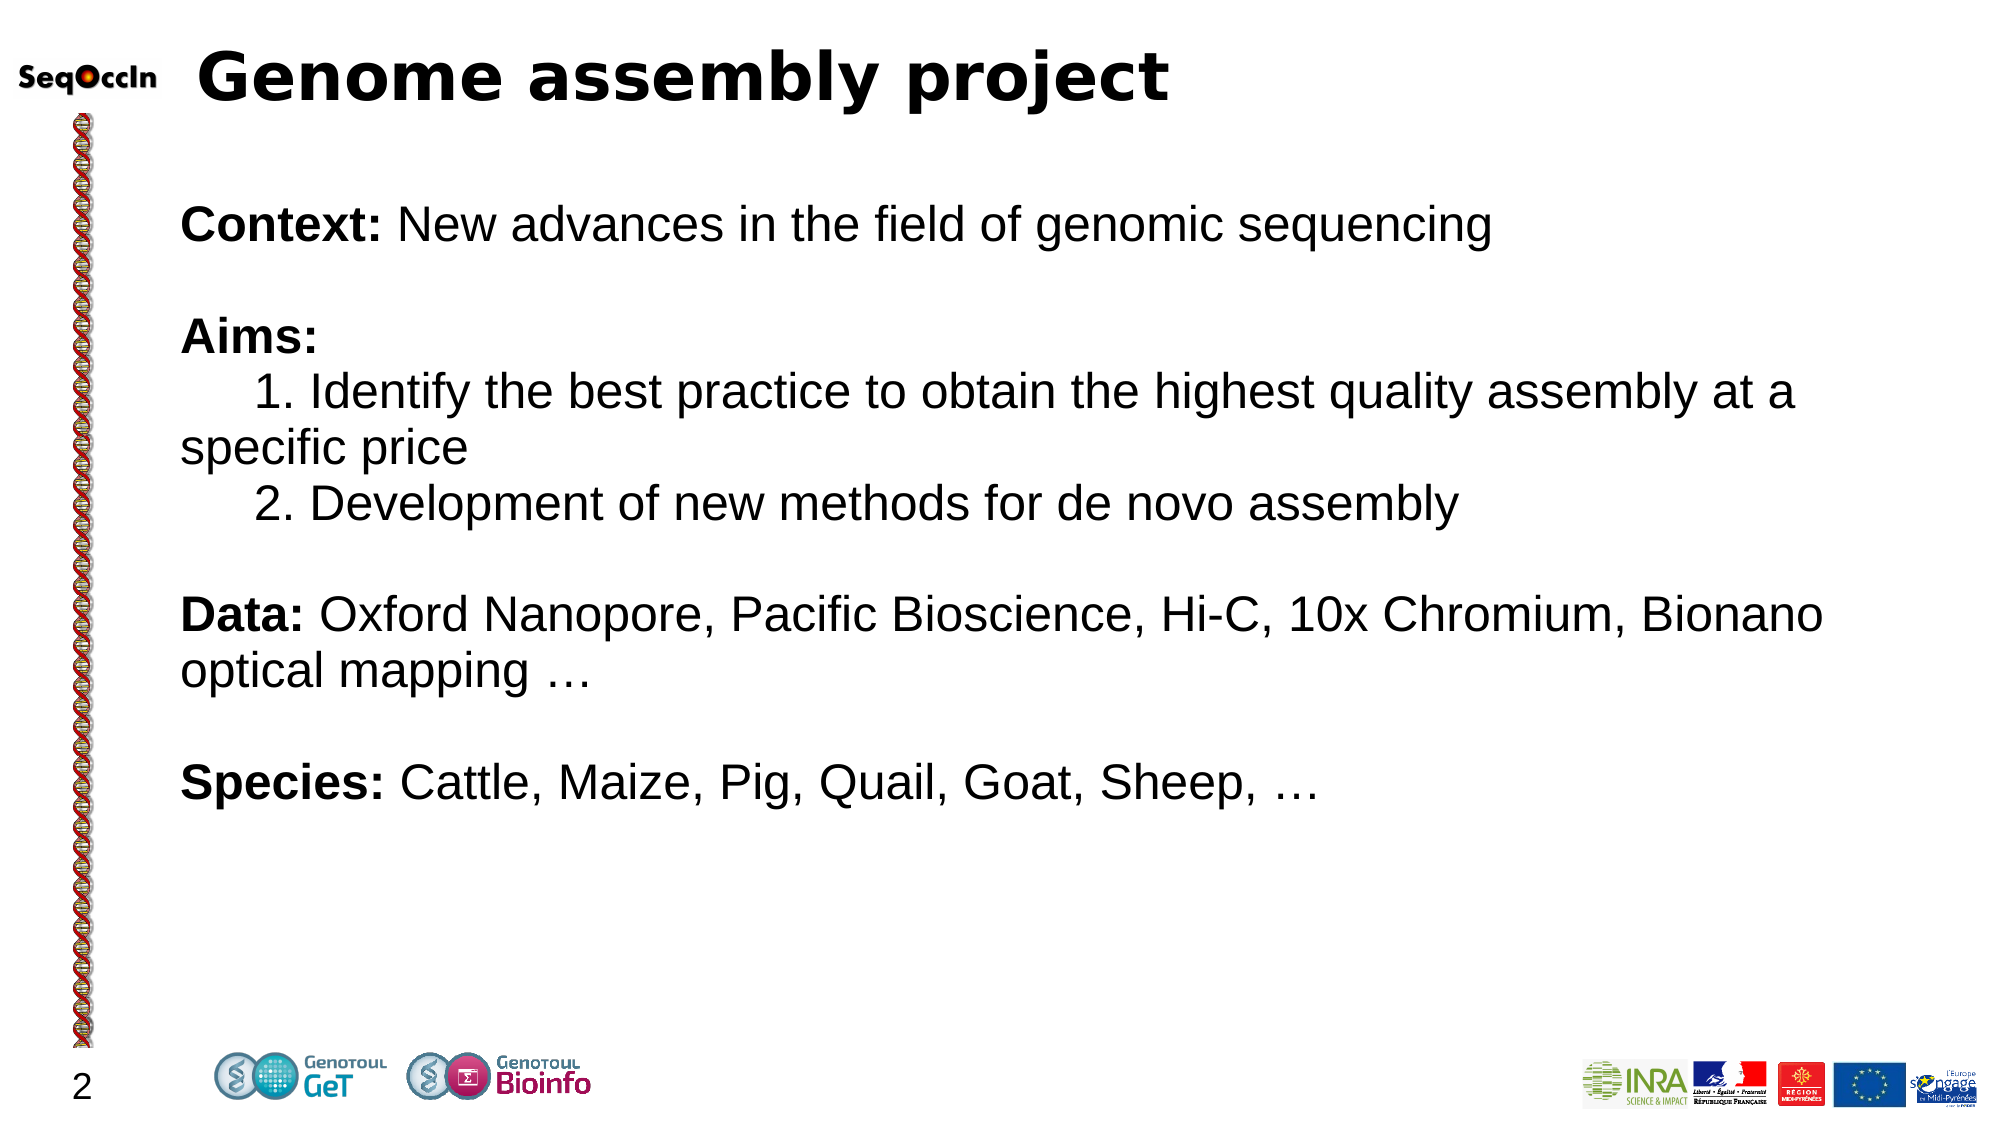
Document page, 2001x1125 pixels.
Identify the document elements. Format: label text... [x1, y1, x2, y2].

picture [400, 1046, 597, 1106]
text_box Context: New advances in the field of genomic sequencing Aims: 1. Identify the best practice to obtain the highest quality assembly at a specific price 2. Development of new methods for de novo assembly Data: Oxford Nanopore, Pacific Bioscience, Hi-C, 10x Chromium, Bionano optical mapping … Species: Cattle, Maize, Pig, Quail, Goat, Sheep, … [165, 188, 1926, 954]
picture [1581, 1059, 1689, 1109]
title Genome assembly project [181, 21, 1907, 122]
picture [208, 1046, 392, 1106]
picture [13, 58, 162, 99]
picture [73, 113, 91, 1048]
picture [1832, 1061, 1983, 1111]
picture [1778, 1062, 1825, 1106]
